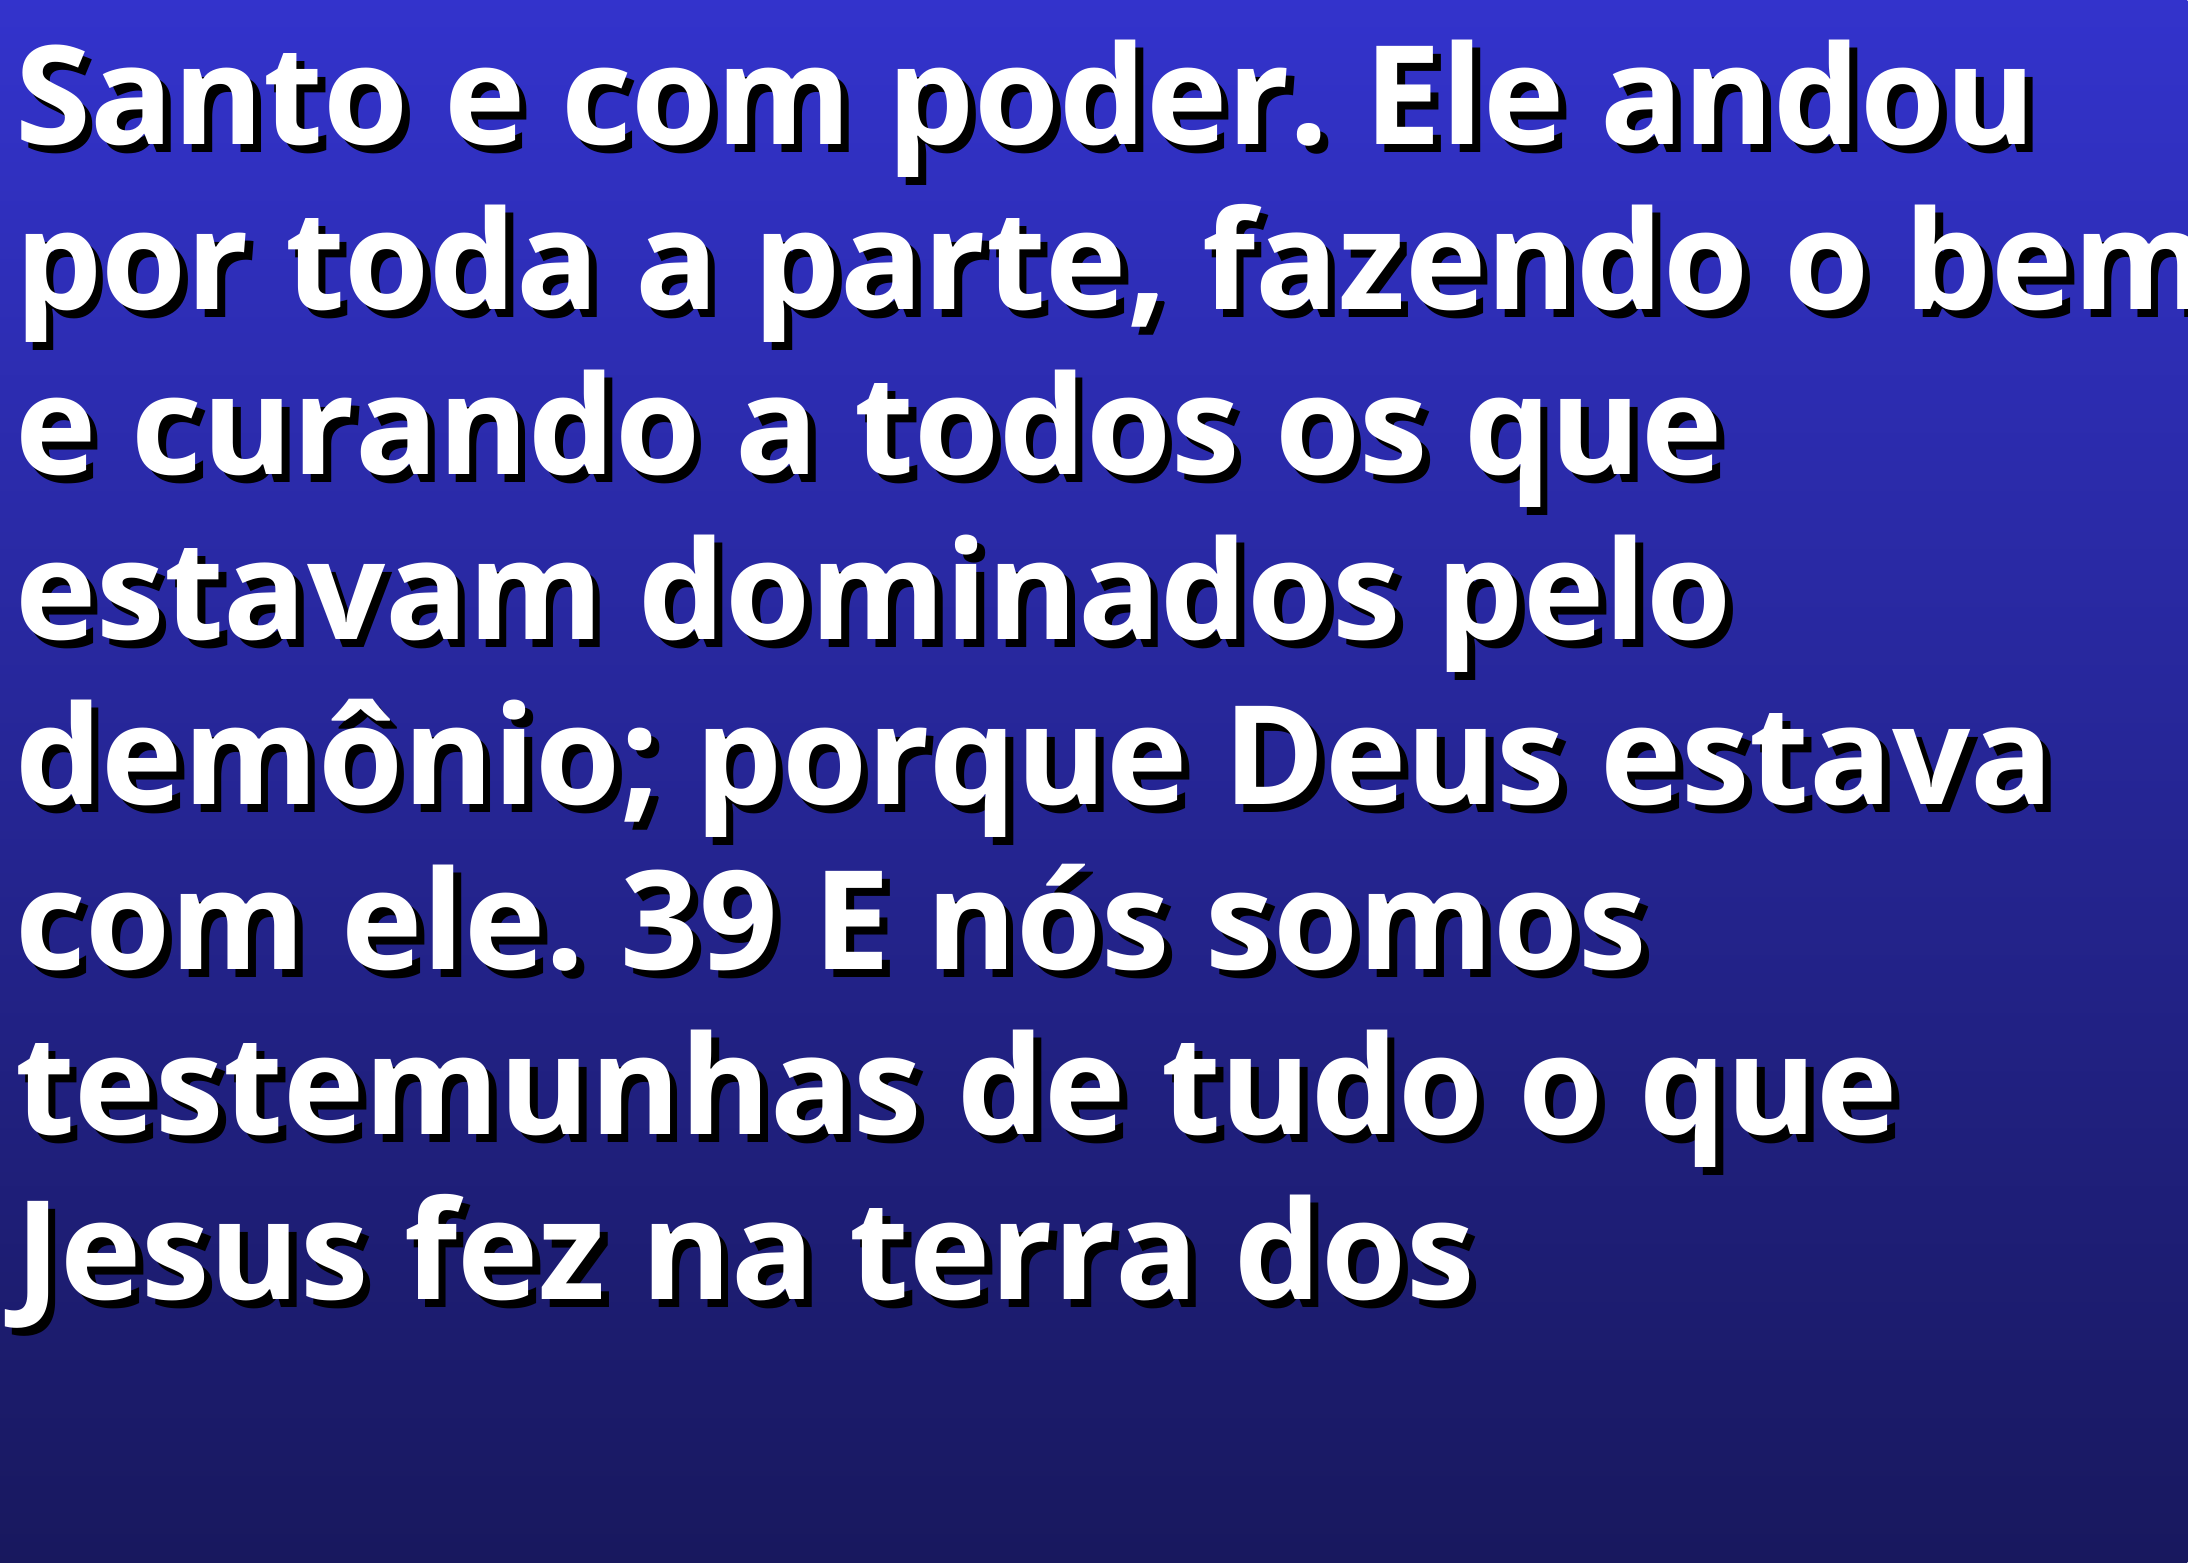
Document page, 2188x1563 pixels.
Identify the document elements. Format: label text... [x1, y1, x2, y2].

text_box Santo e com poder. Ele andou por toda a parte, fazendo o bem e curando a todos os que estavam dominados pelo demônio; porque Deus estava com ele. 39 E nós somos testemunhas de tudo o que Jesus fez na terra dos [0, 0, 2188, 1335]
